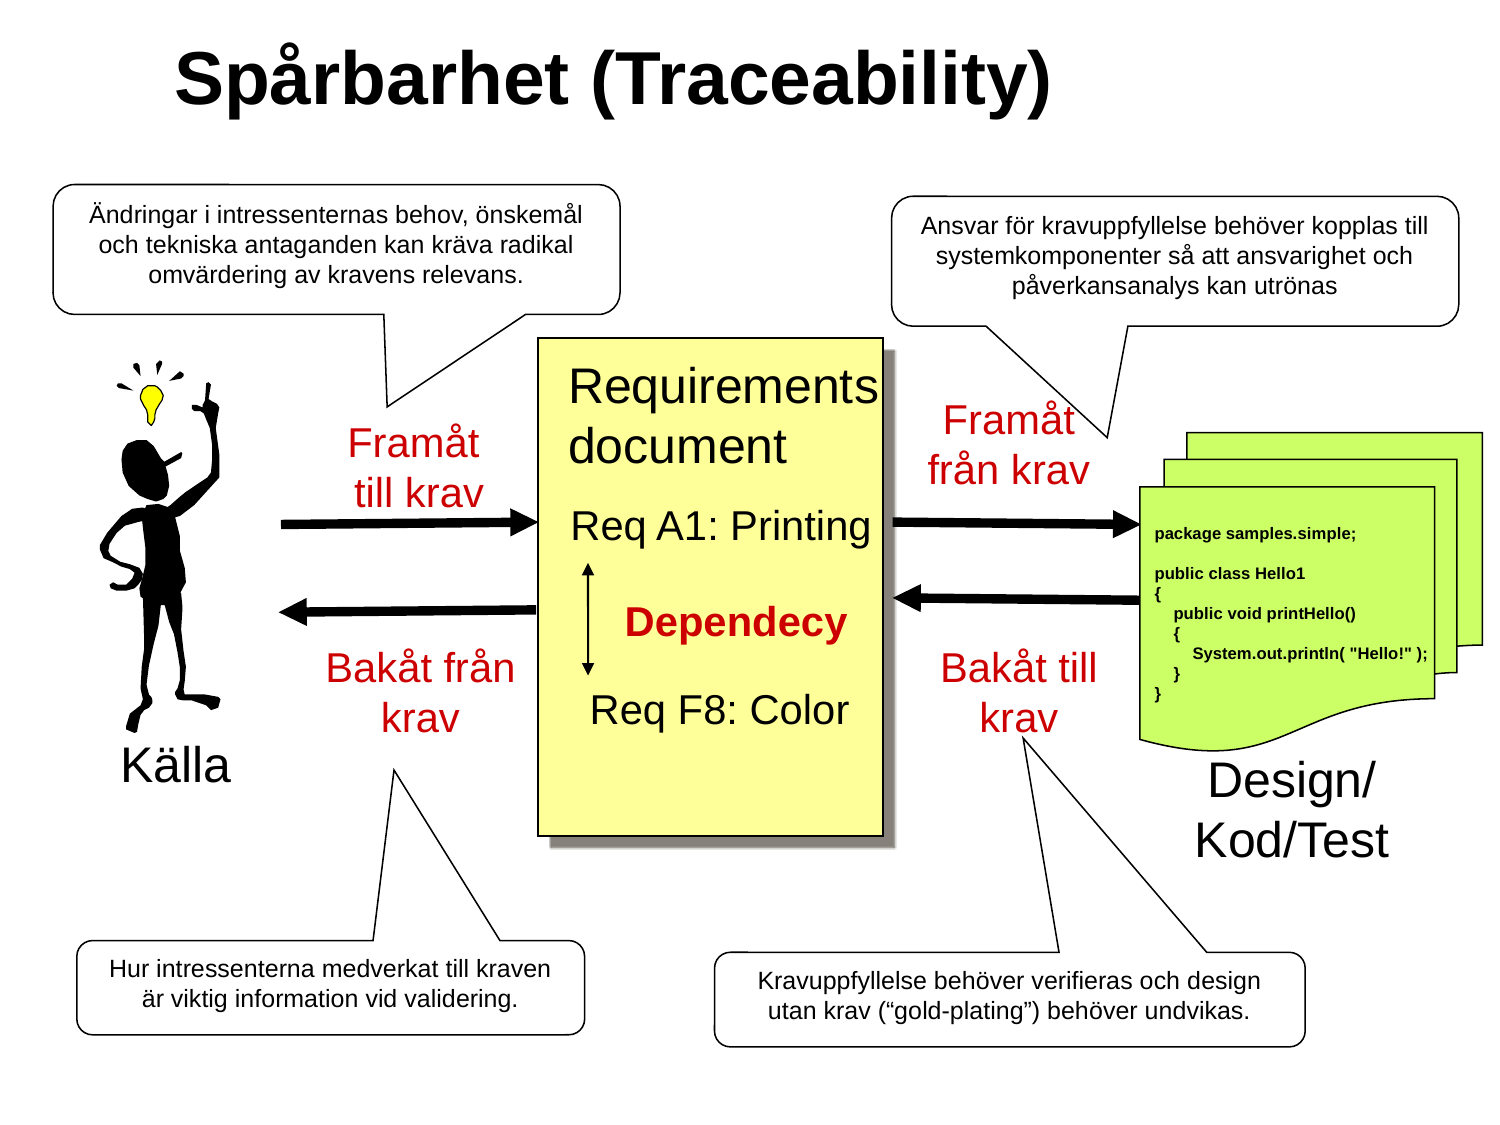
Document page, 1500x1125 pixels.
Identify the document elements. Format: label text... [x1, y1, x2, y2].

text_box [538, 338, 884, 836]
text_box Design/ Kod/Test [1152, 739, 1432, 875]
text_box Requirements document [553, 346, 909, 481]
text_box Req F8: Color [574, 675, 865, 741]
text_box Ändringar i intressenternas behov, önskemål och tekniska antaganden kan kräva radikal omvärdering av kravens relevans. [53, 184, 621, 407]
text_box Dependecy [609, 588, 863, 653]
picture [99, 360, 223, 736]
text_box Ansvar för kravuppfyllelse behöver kopplas till systemkomponenter så att ansvarighet och påverkansanalys kan utrönas [891, 196, 1459, 438]
text_box Req A1: Printing [555, 491, 887, 556]
text_box package samples.simple; public class Hello1 { public void printHello() { System.out.println( "Hello!" ); } } [1139, 432, 1483, 751]
text_box Bakåt från krav [310, 633, 531, 748]
title Spårbarhet (Traceability) [159, 19, 1435, 131]
text_box Källa [105, 725, 246, 801]
text_box Framåt från krav [912, 385, 1105, 500]
text_box Framåt till krav [332, 408, 506, 524]
text_box Kravuppfyllelse behöver verifieras och design utan krav (“gold-plating”) behöver undvikas. [714, 738, 1306, 1047]
text_box Bakåt till krav [925, 633, 1113, 748]
text_box Hur intressenterna medverkat till kraven är viktig information vid validering. [76, 770, 585, 1035]
